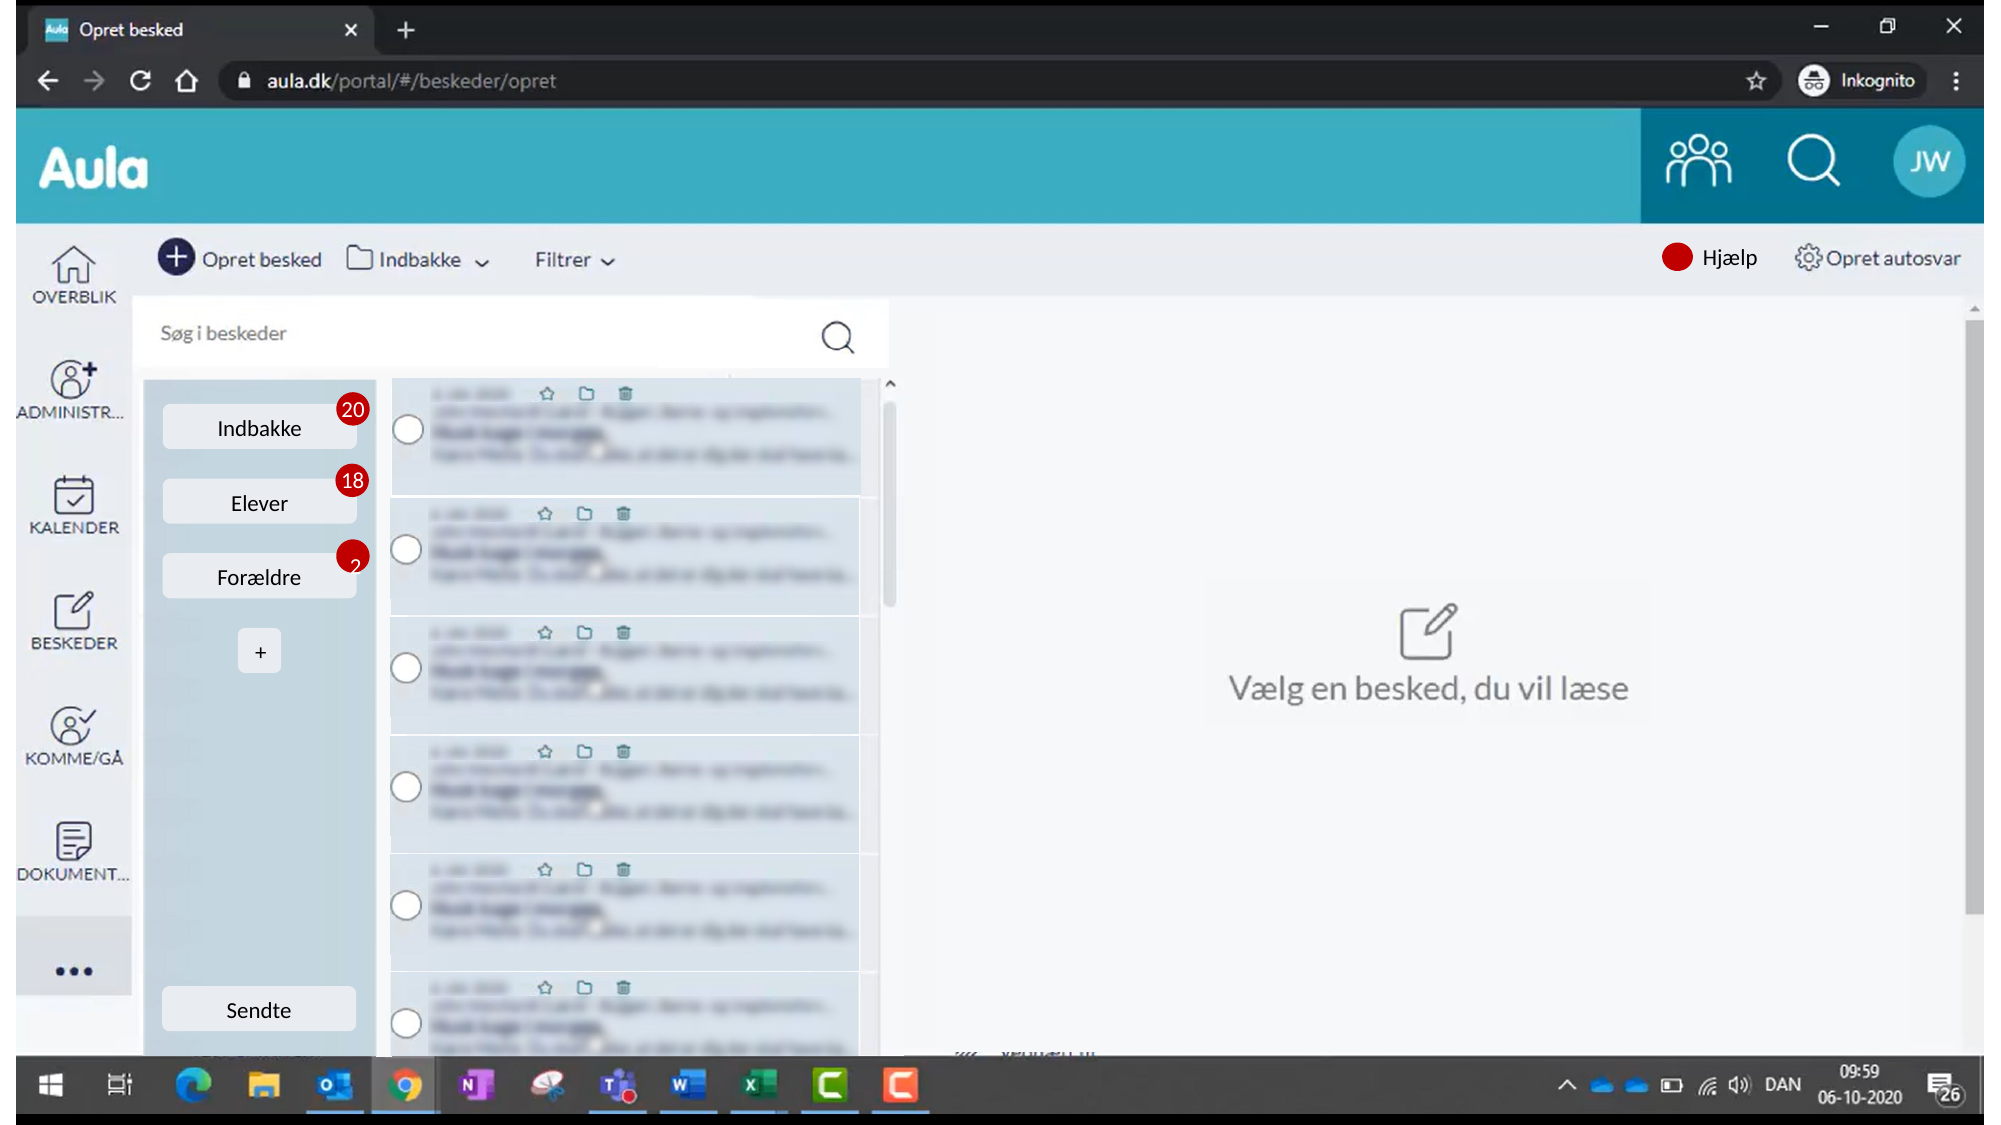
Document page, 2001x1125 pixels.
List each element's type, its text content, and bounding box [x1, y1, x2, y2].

text_box Elever [162, 478, 357, 524]
text_box 20 [326, 387, 392, 431]
text_box [1662, 242, 1687, 271]
picture [1893, 126, 1965, 197]
text_box Sendte [162, 986, 357, 1032]
text_box 2 [336, 539, 370, 573]
text_box + [237, 627, 282, 673]
picture [1666, 131, 1732, 191]
picture [1785, 128, 1840, 186]
text_box Hjælp [1687, 235, 1774, 279]
text_box Forældre [162, 553, 357, 599]
text_box Indbakke [162, 403, 357, 449]
text_box 18 [326, 458, 394, 502]
picture [16, 0, 1984, 1125]
